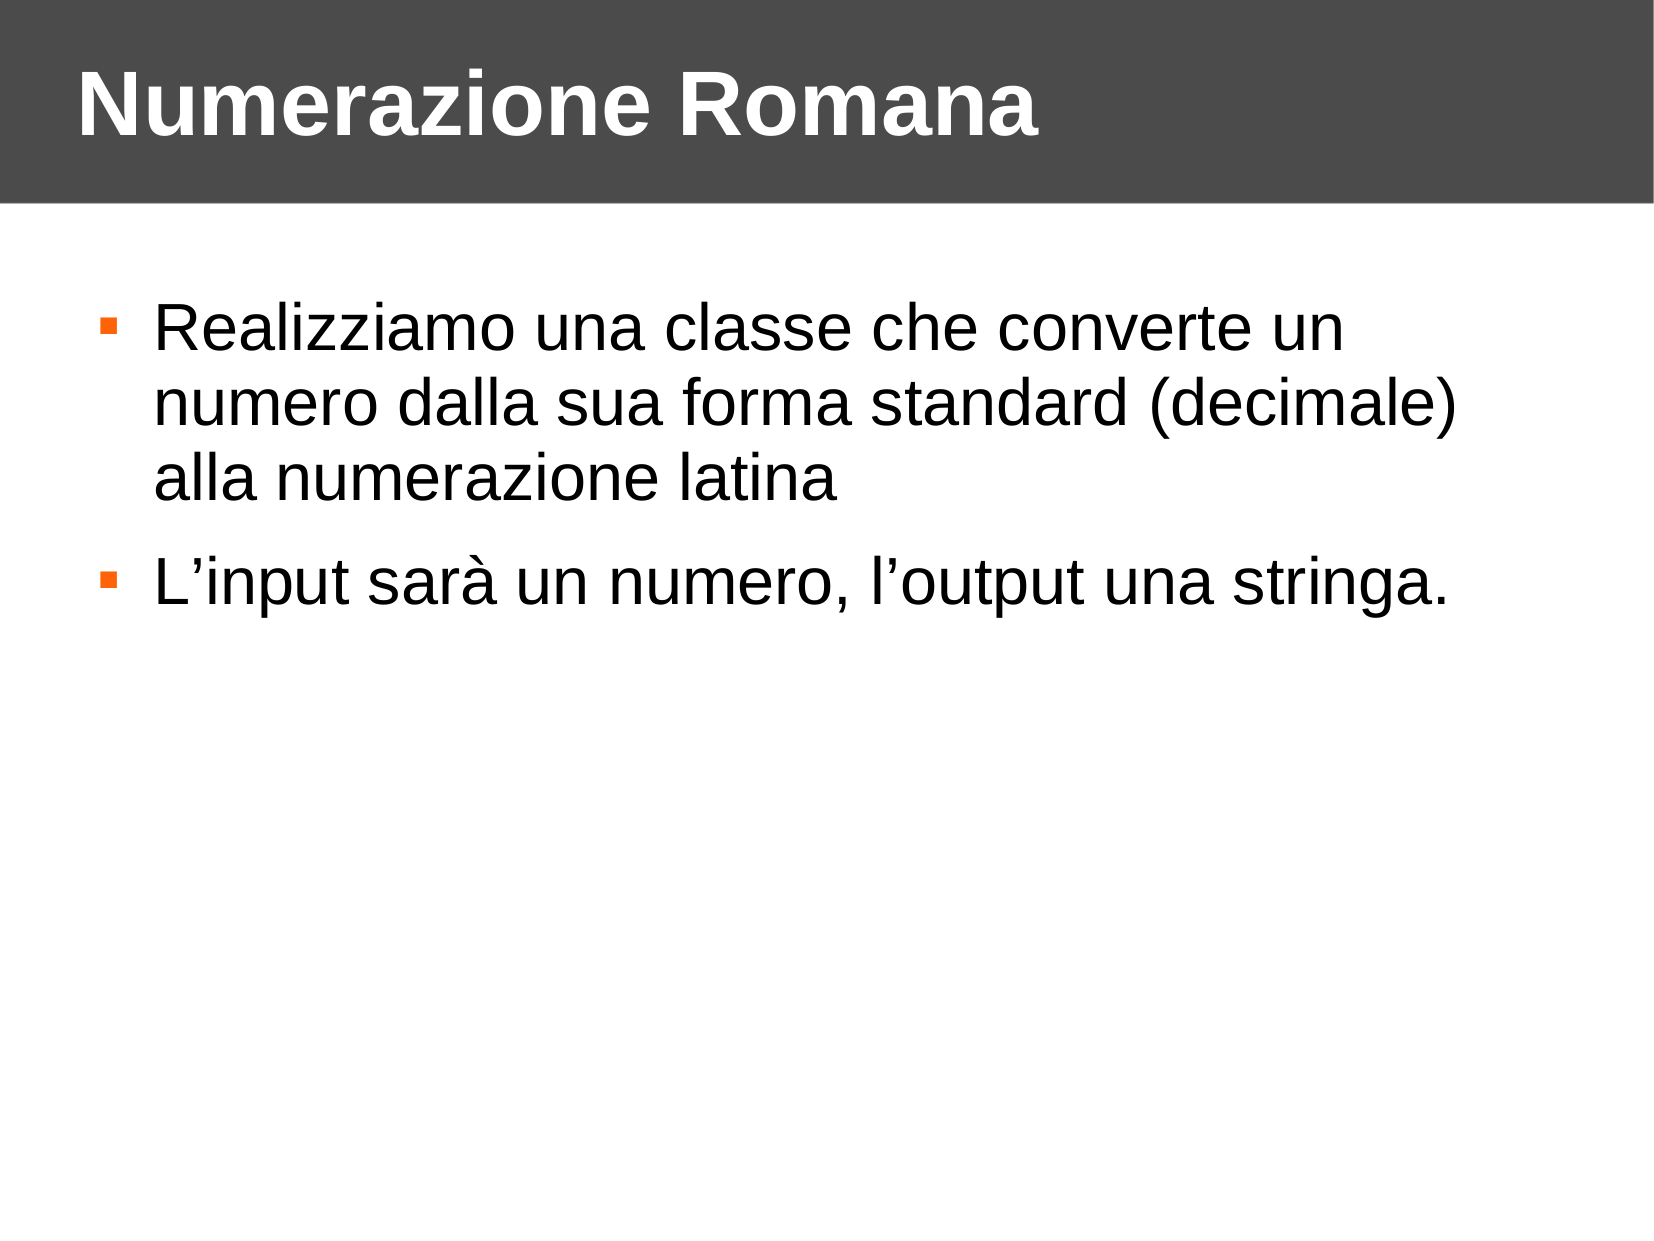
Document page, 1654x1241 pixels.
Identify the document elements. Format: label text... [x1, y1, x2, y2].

title Numerazione Romana [76, 0, 1565, 208]
list Realizziamo una classe che converte un numero dalla sua forma standard (decimale) alla numerazione latina L’input sarà un numero, l’output una stringa. [82, 290, 1571, 1109]
picture [0, 0, 1654, 1241]
